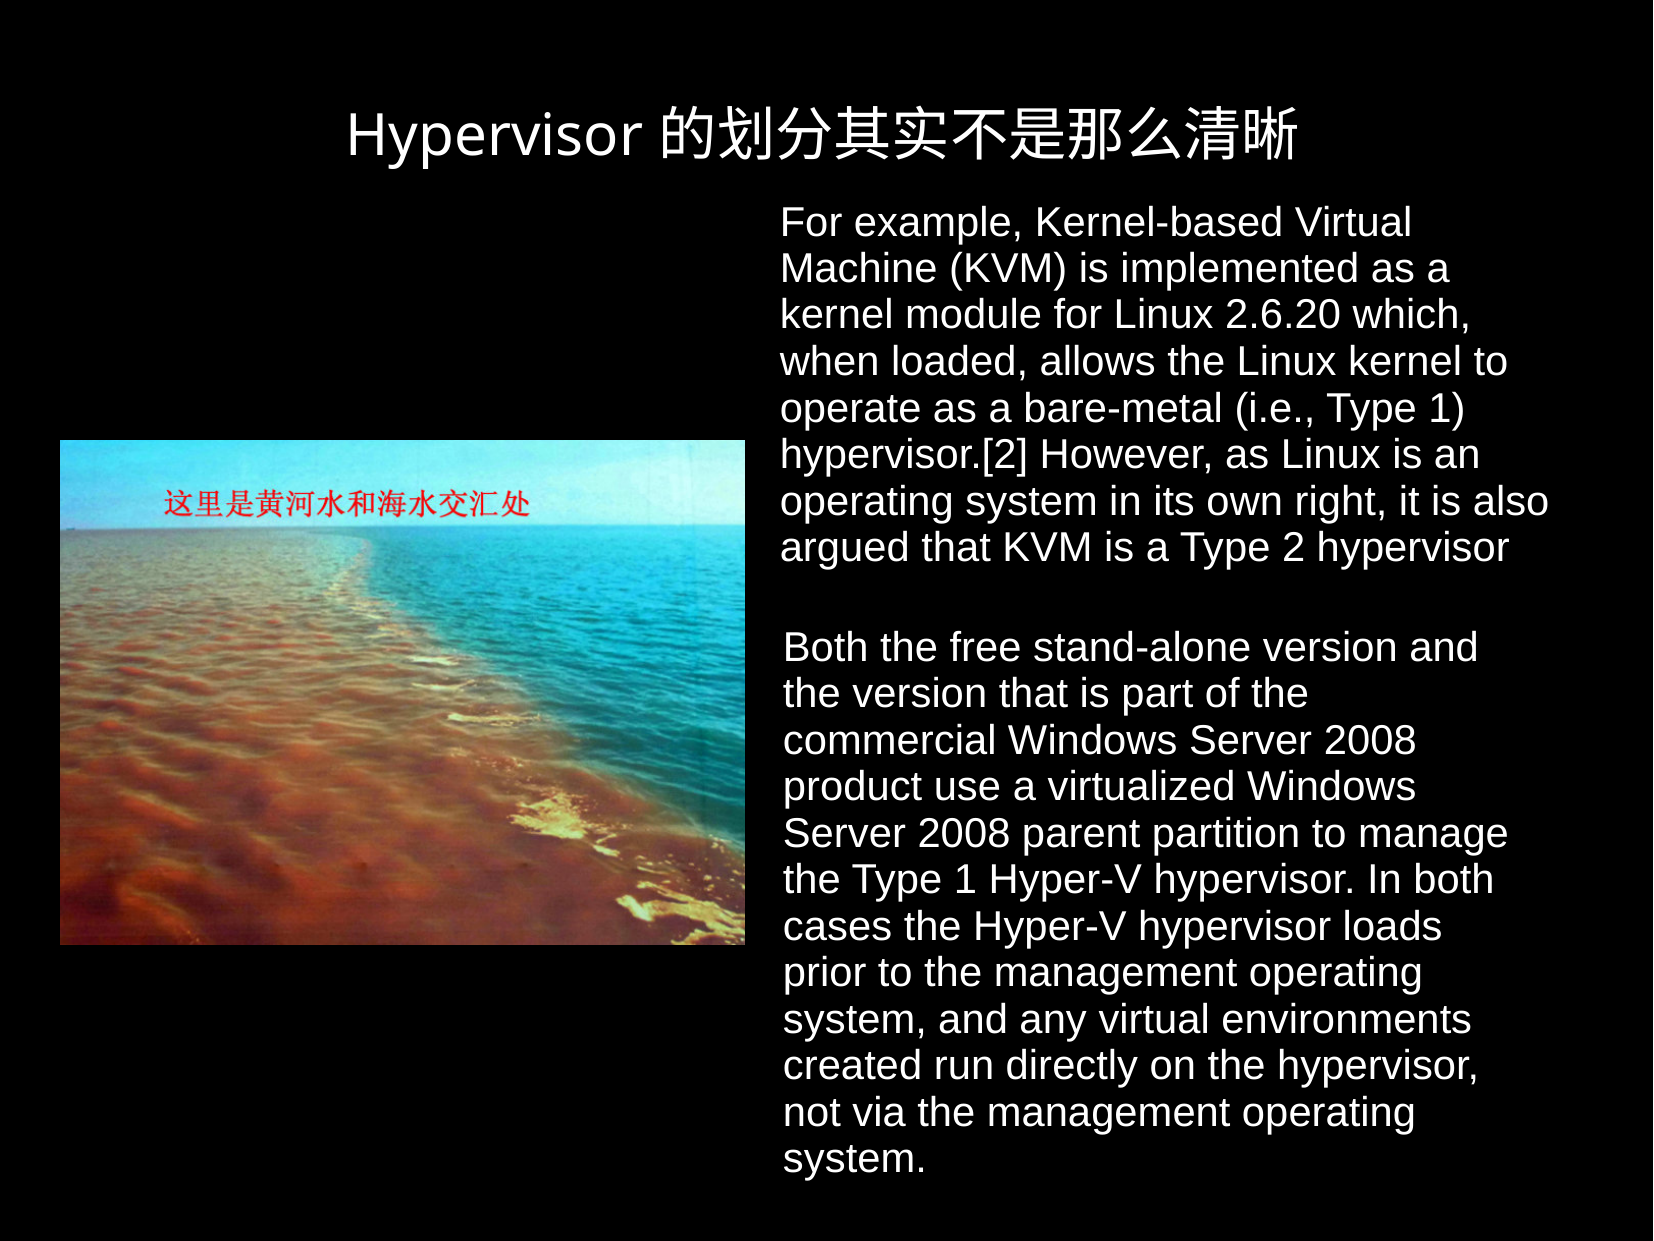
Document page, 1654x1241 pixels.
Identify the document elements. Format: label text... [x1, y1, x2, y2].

text_box For example, Kernel-based Virtual Machine (KVM) is implemented as a kernel module for Linux 2.6.20 which, when loaded, allows the Linux kernel to operate as a bare-metal (i.e., Type 1) hypervisor.[2] However, as Linux is an operating system in its own right, it is also argued that KVM is a Type 2 hypervisor [765, 190, 1573, 580]
text_box Both the free stand-alone version and the version that is part of the commercial Windows Server 2008 product use a virtualized Windows Server 2008 parent partition to manage the Type 1 Hyper-V hypervisor. In both cases the Hyper-V hypervisor loads prior to the management operating system, and any virtual environments created run directly on the hypervisor, not via the management operating system. [768, 616, 1549, 1193]
picture [60, 440, 745, 946]
text_box Hypervisor的划分其实不是那么清晰 [331, 80, 1380, 172]
